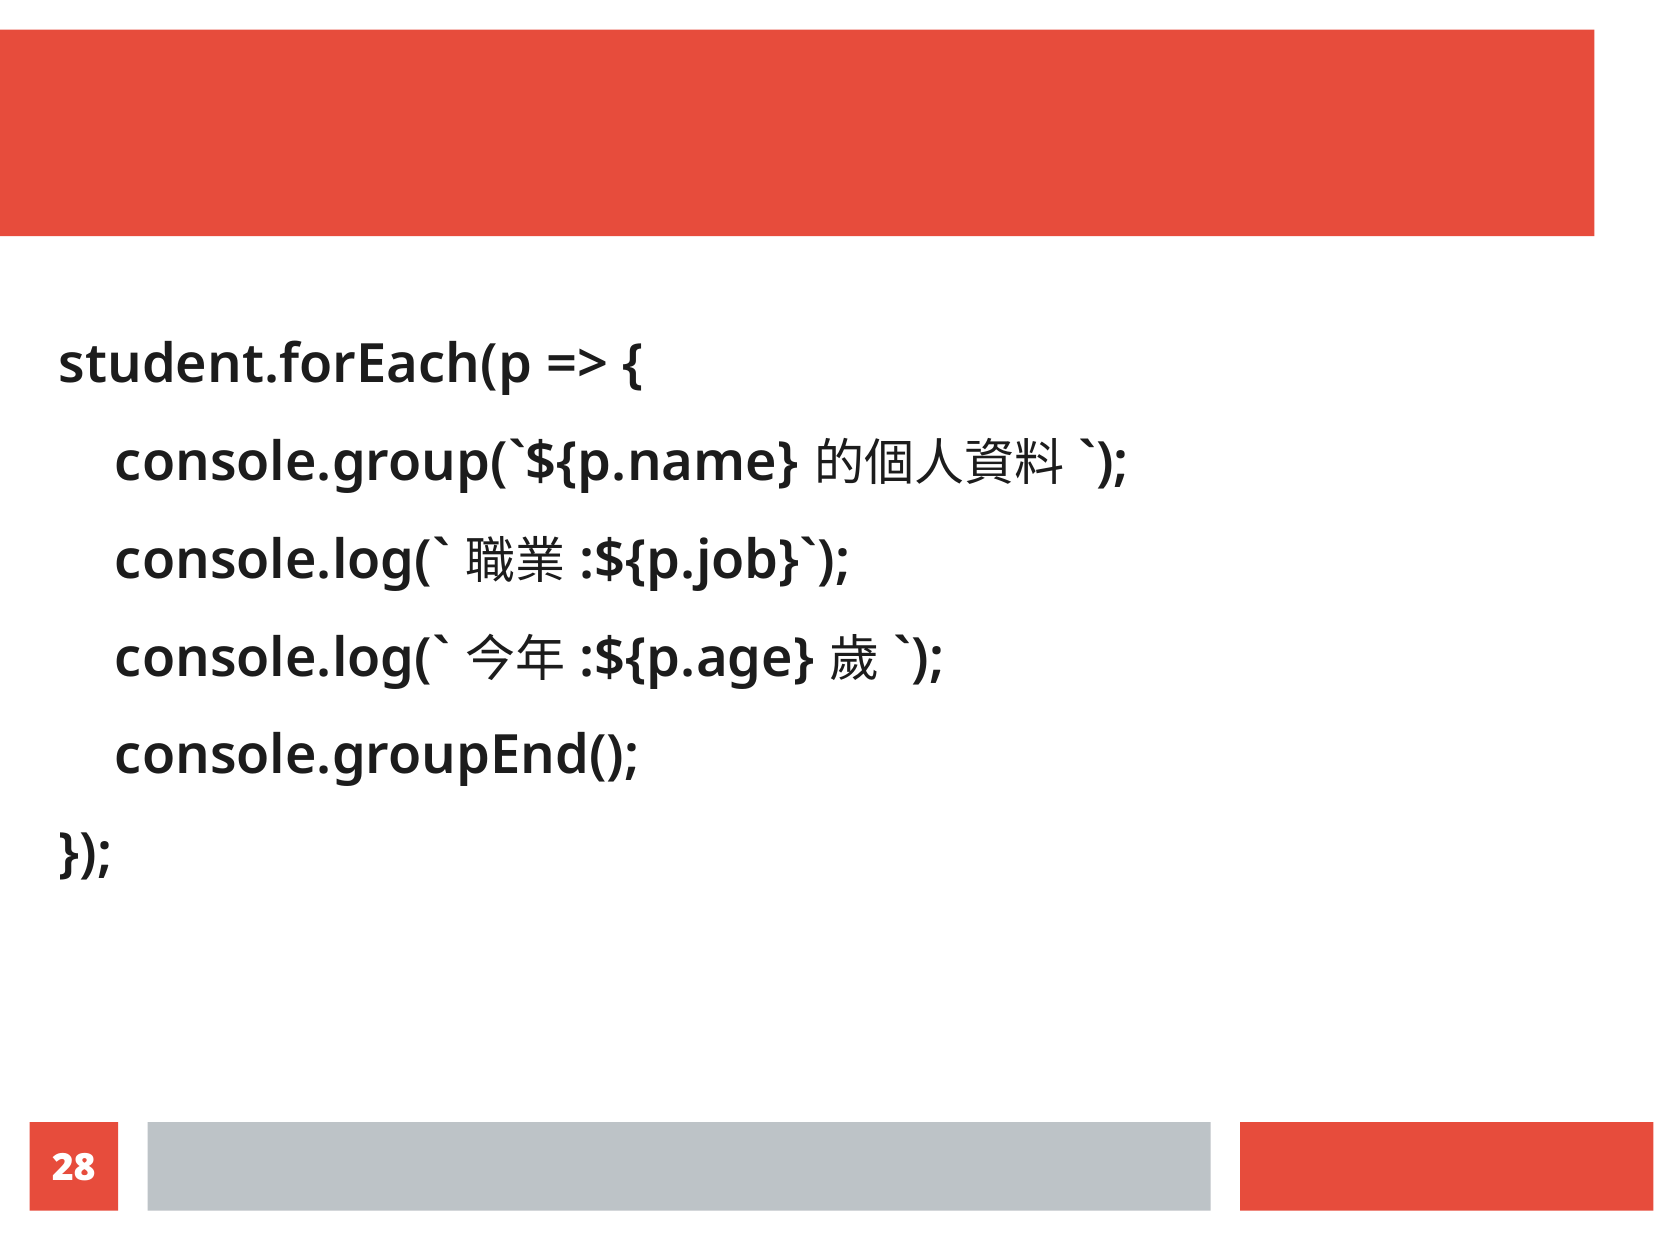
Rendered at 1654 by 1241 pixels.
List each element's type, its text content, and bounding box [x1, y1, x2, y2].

list student.forEach(p => { console.group(`${p.name}的個人資料`); console.log(`職業:${p.job}`); console.log(`今年:${p.age}歲`); console.groupEnd(); }); [59, 324, 1565, 1093]
